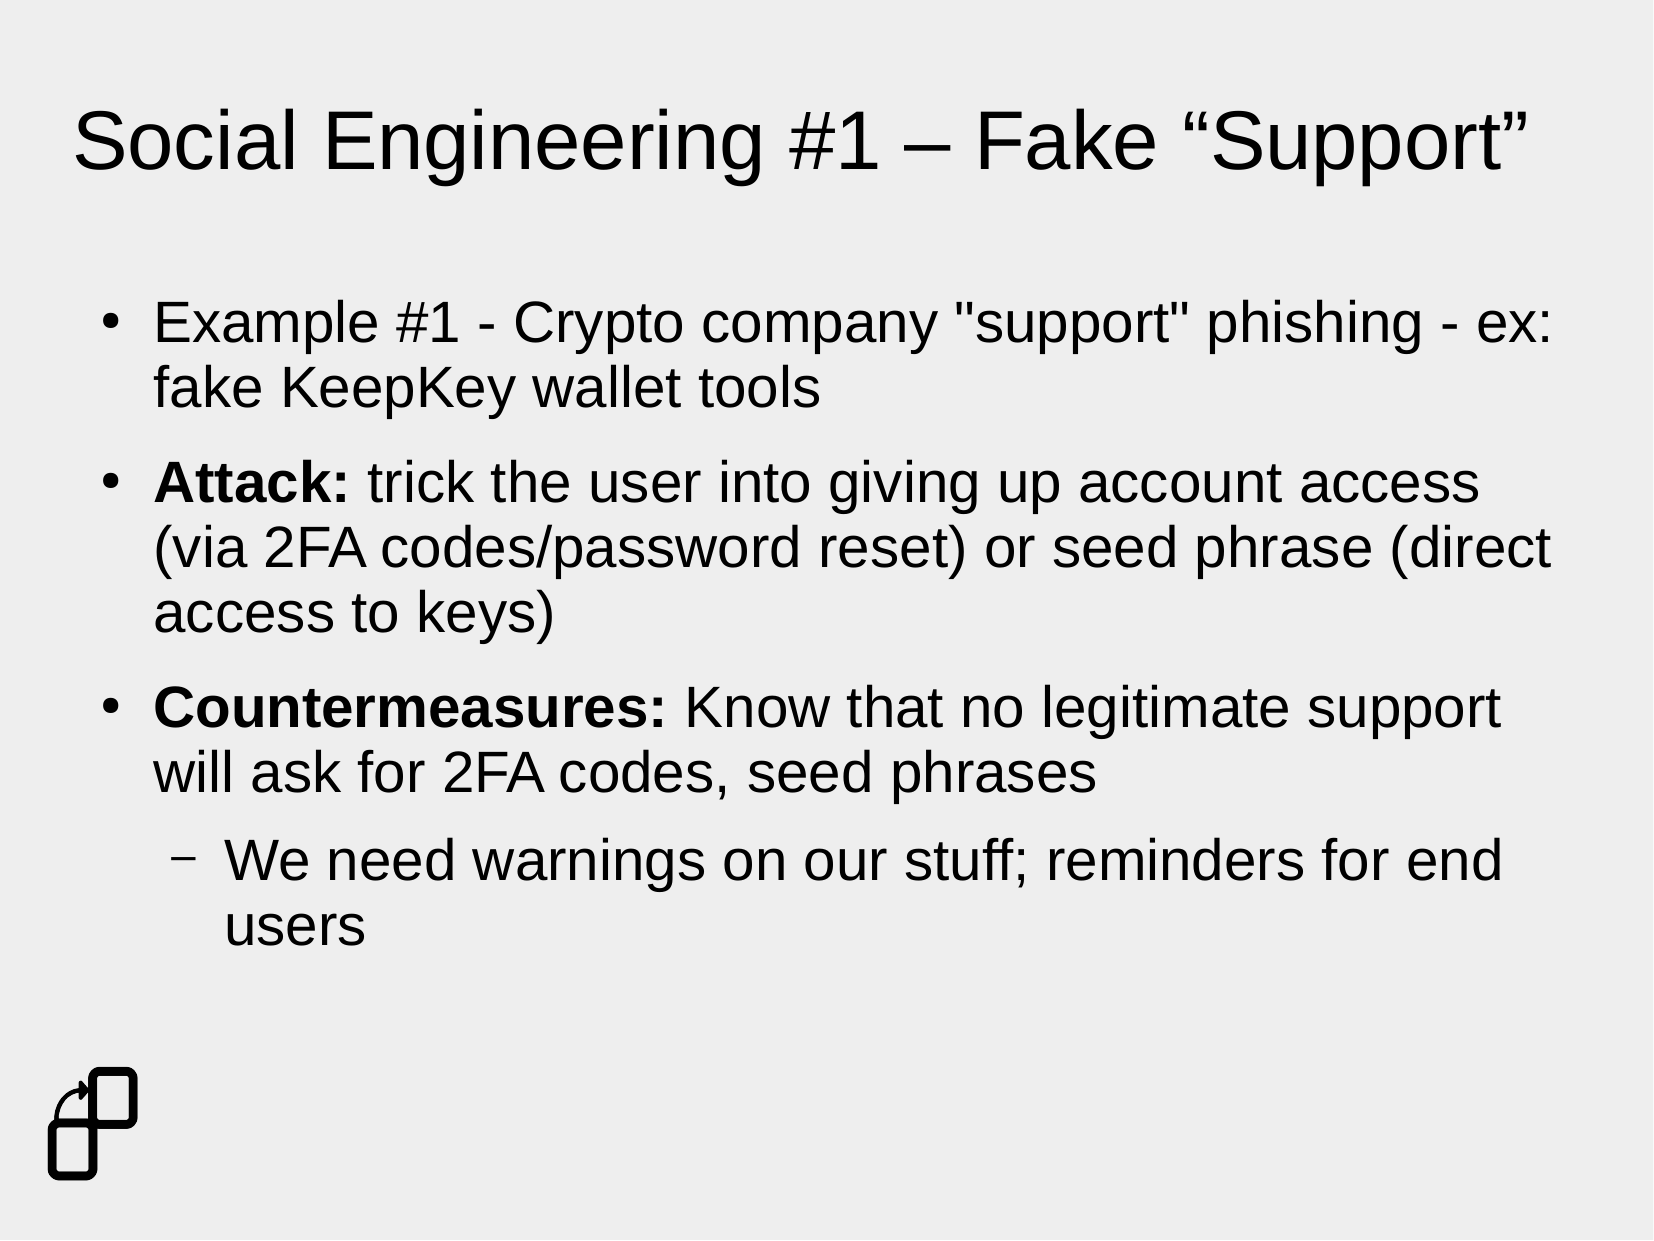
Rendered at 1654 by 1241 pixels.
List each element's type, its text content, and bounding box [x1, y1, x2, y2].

text_box Social Engineering #1 – Fake “Support” [57, 87, 1546, 196]
list Example #1 - Crypto company "support" phishing - ex: fake KeepKey wallet tools Attack: trick the user into giving up account access (via 2FA codes/password reset) or seed phrase (direct access to keys) Countermeasures: Know that no legitimate support will ask for 2FA codes, seed phrases We need warnings on our stuff; reminders for end users [82, 290, 1571, 1010]
picture [30, 1062, 153, 1186]
